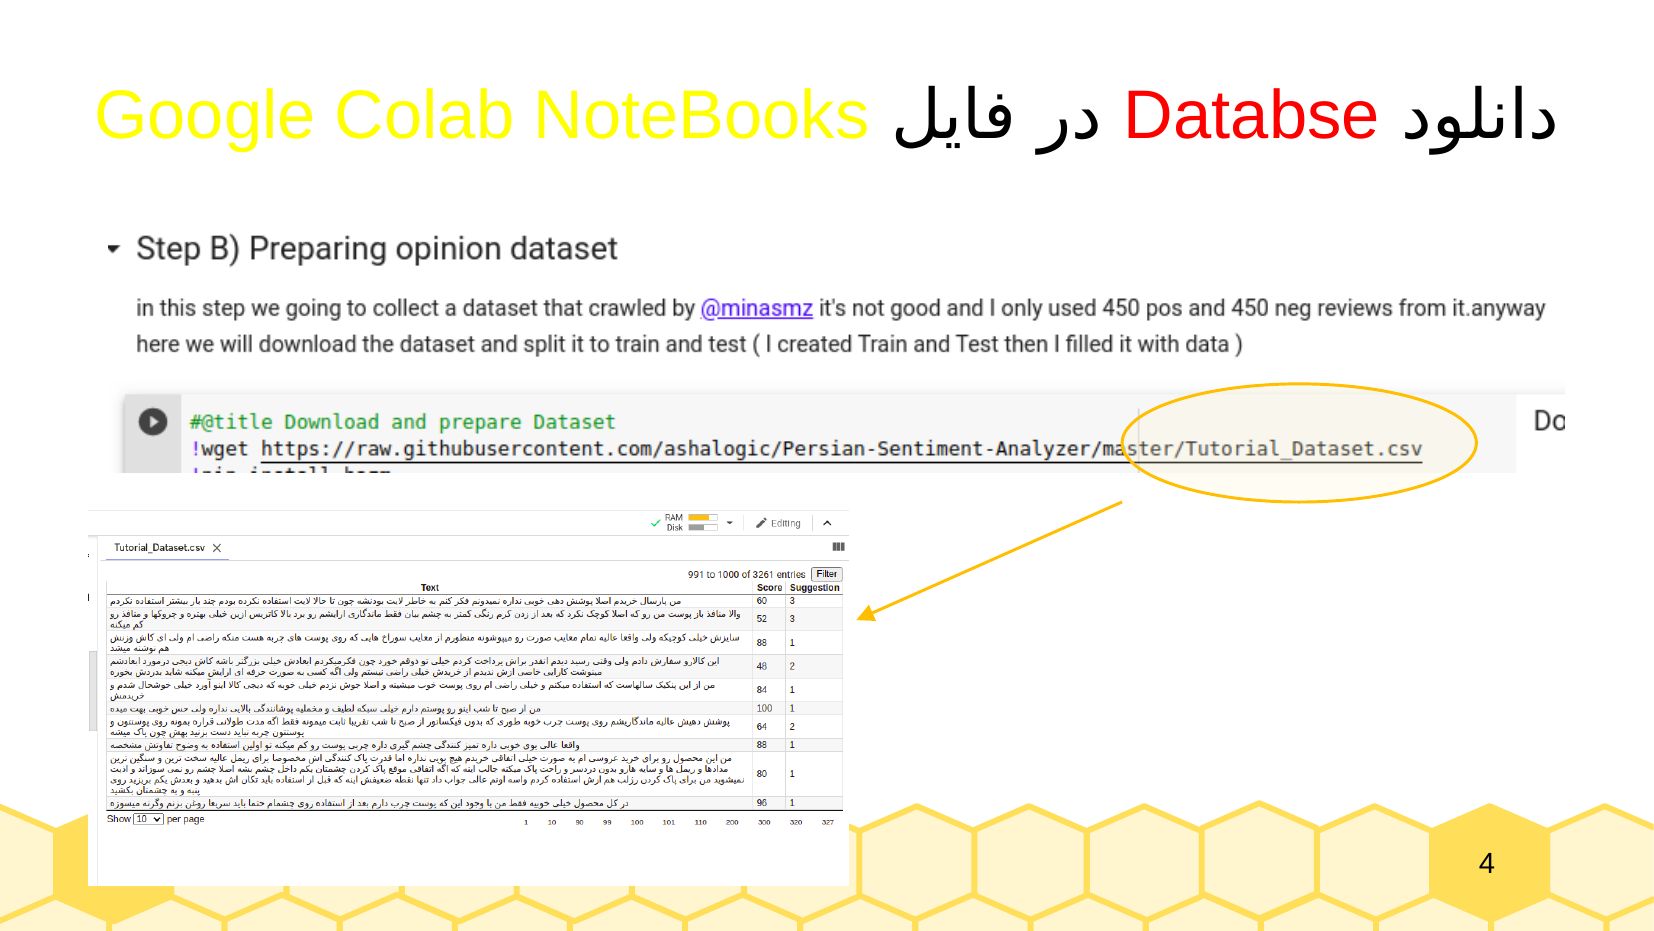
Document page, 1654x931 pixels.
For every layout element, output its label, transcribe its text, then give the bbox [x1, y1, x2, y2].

title دانلود Databse در فایل Google Colab NoteBooks [82, 37, 1571, 193]
picture [108, 211, 1565, 473]
picture [88, 501, 849, 886]
text_box [1122, 383, 1477, 503]
